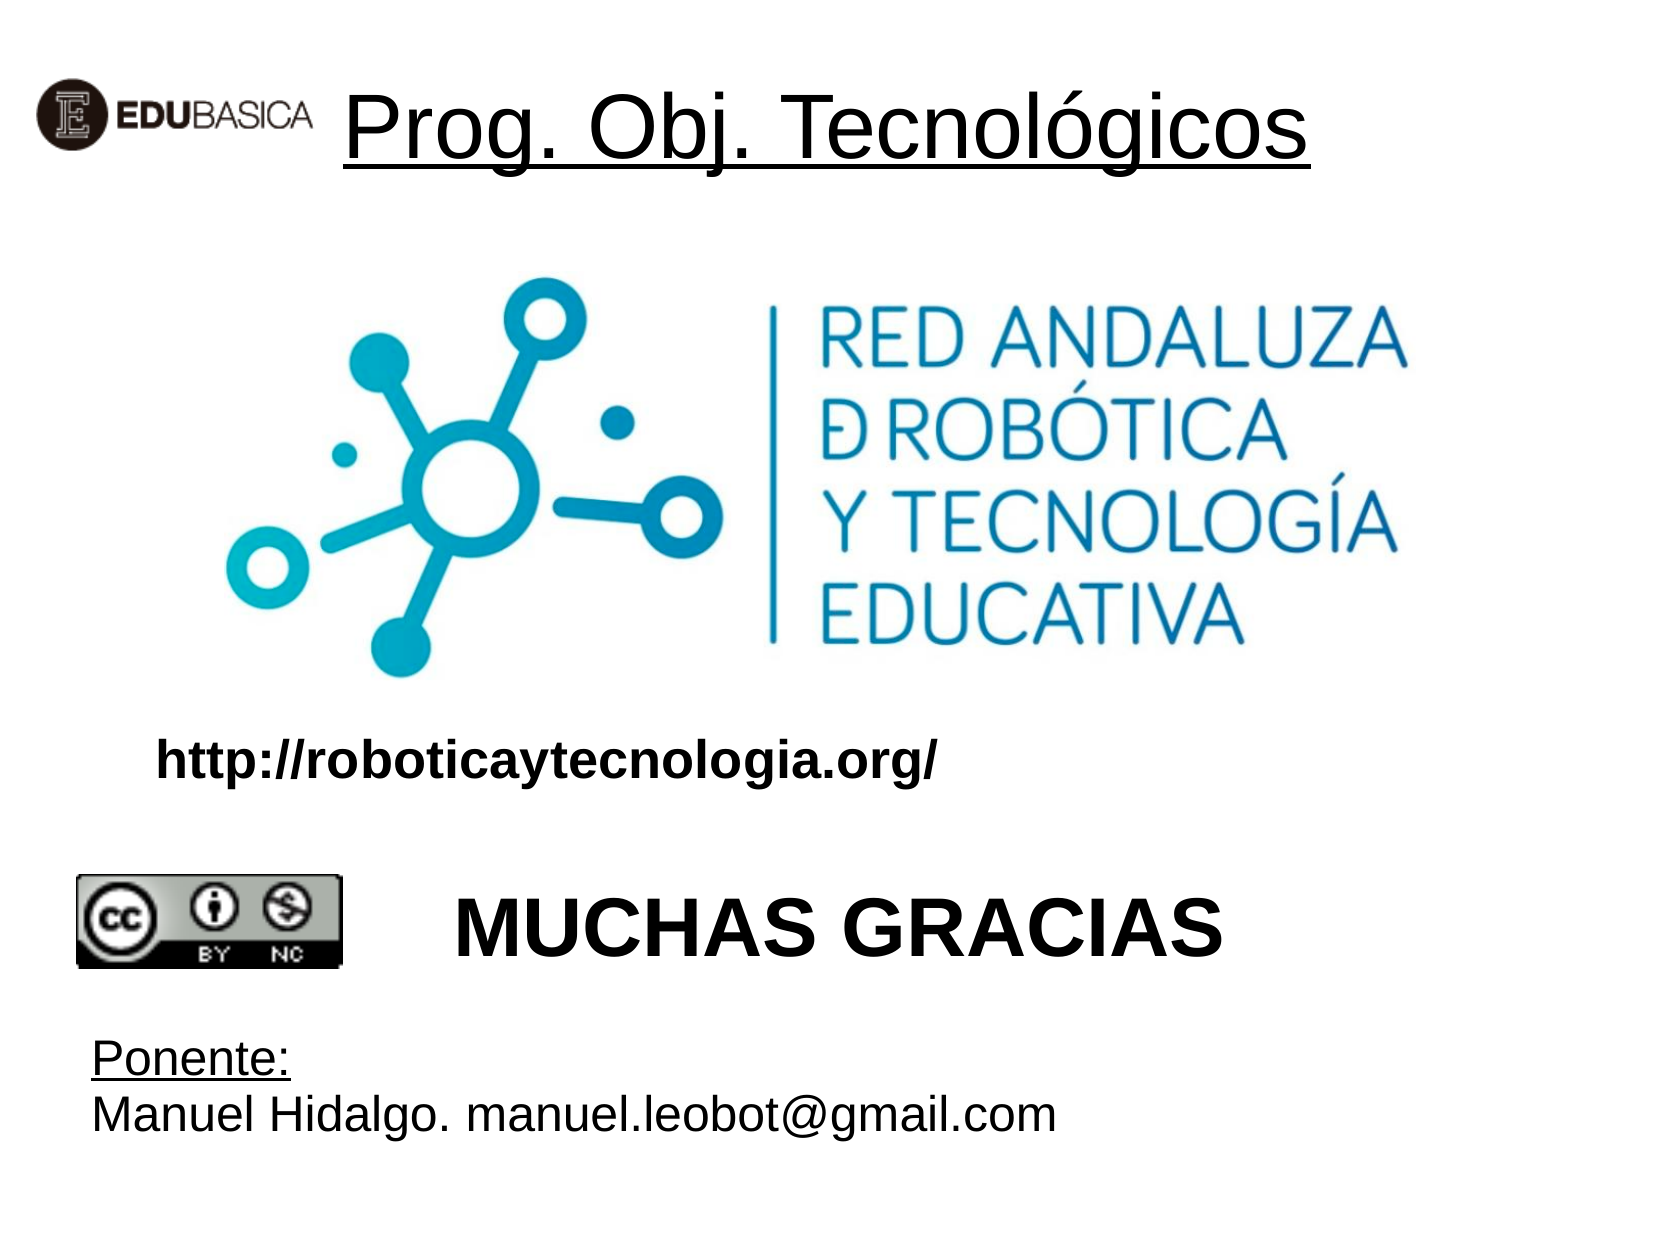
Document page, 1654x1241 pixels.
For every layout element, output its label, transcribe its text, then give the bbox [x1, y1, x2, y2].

text_box MUCHAS GRACIAS Ponente: Manuel Hidalgo. manuel.leobot@gmail.com [76, 874, 1589, 1168]
picture [76, 874, 343, 969]
picture [35, 77, 316, 154]
title Prog. Obj. Tecnológicos [82, 23, 1571, 231]
text_box http://roboticaytecnologia.org/ [140, 722, 987, 815]
picture [224, 271, 1416, 686]
